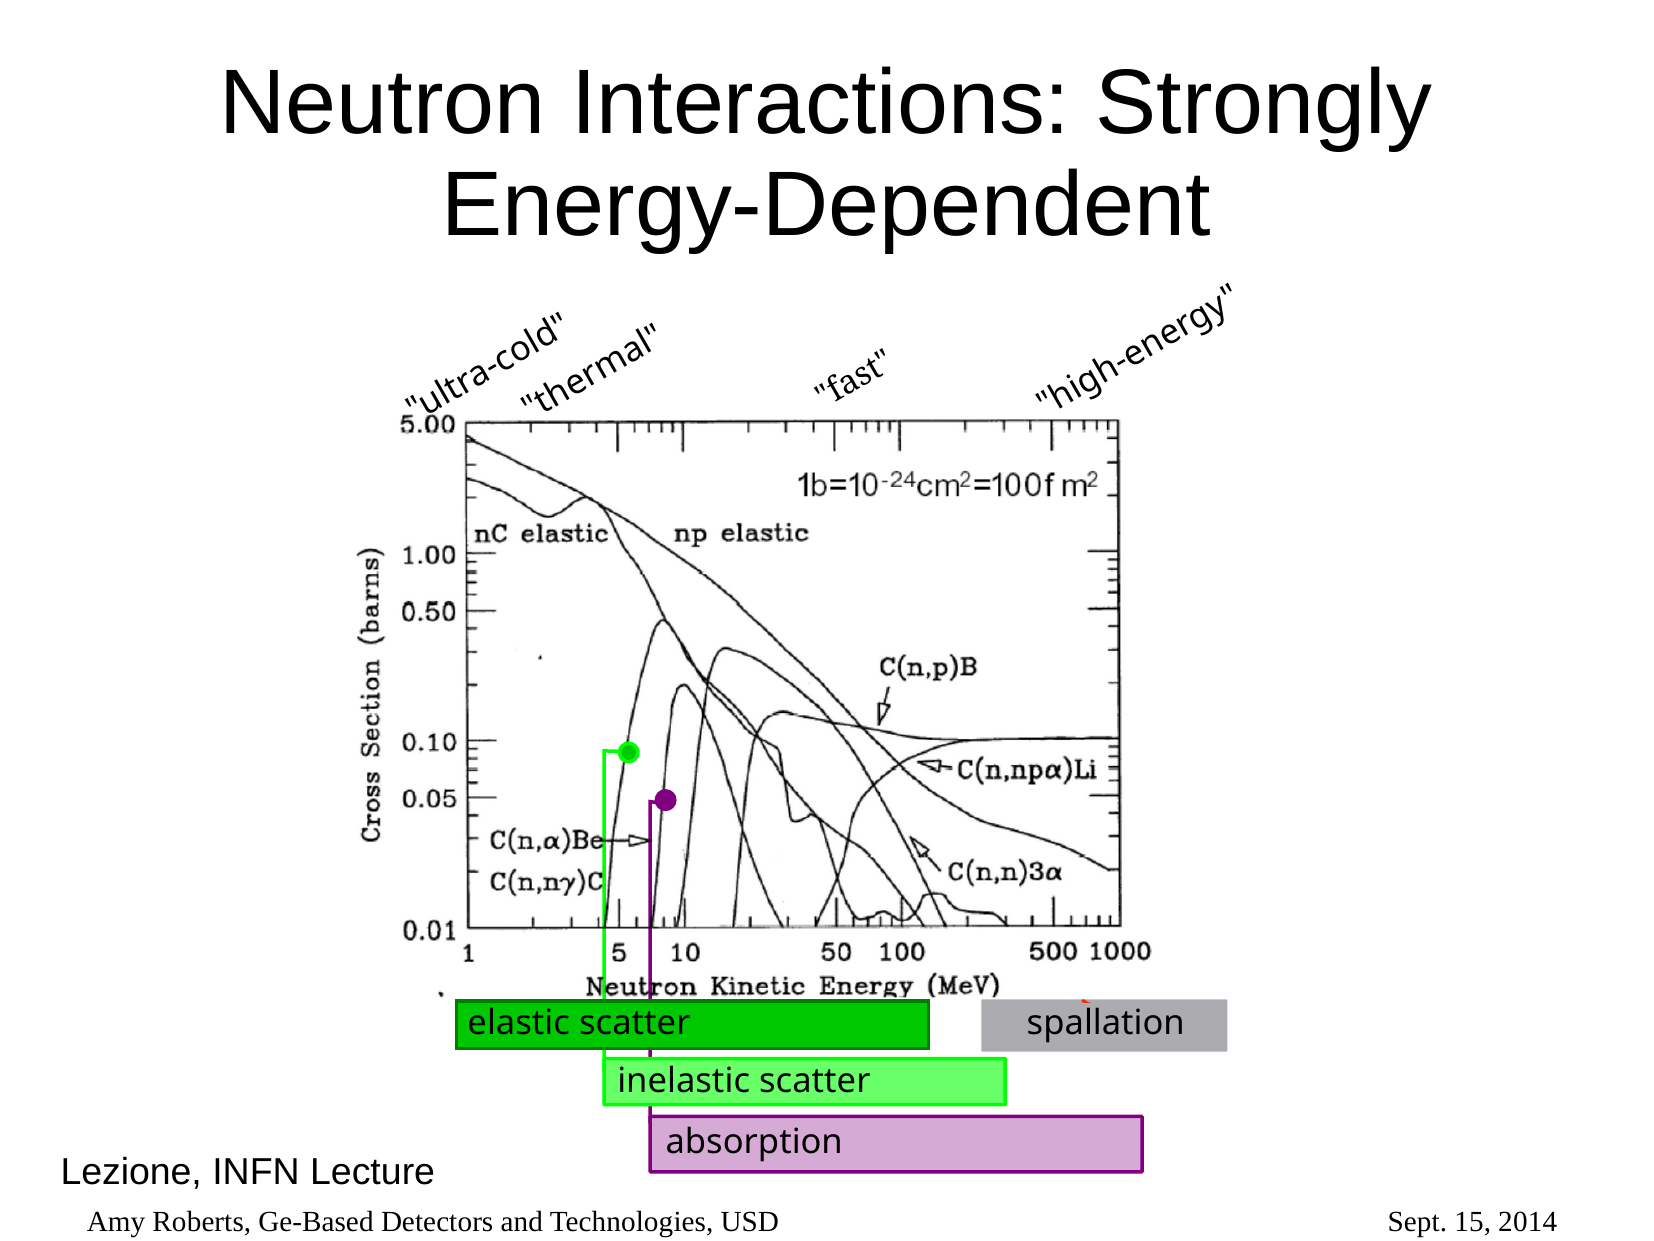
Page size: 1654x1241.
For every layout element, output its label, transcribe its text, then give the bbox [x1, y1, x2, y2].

title Neutron Interactions: Strongly Energy-Dependent [82, 49, 1571, 257]
picture [342, 277, 1243, 1174]
text_box Lezione, INFN Lecture [45, 1143, 451, 1201]
